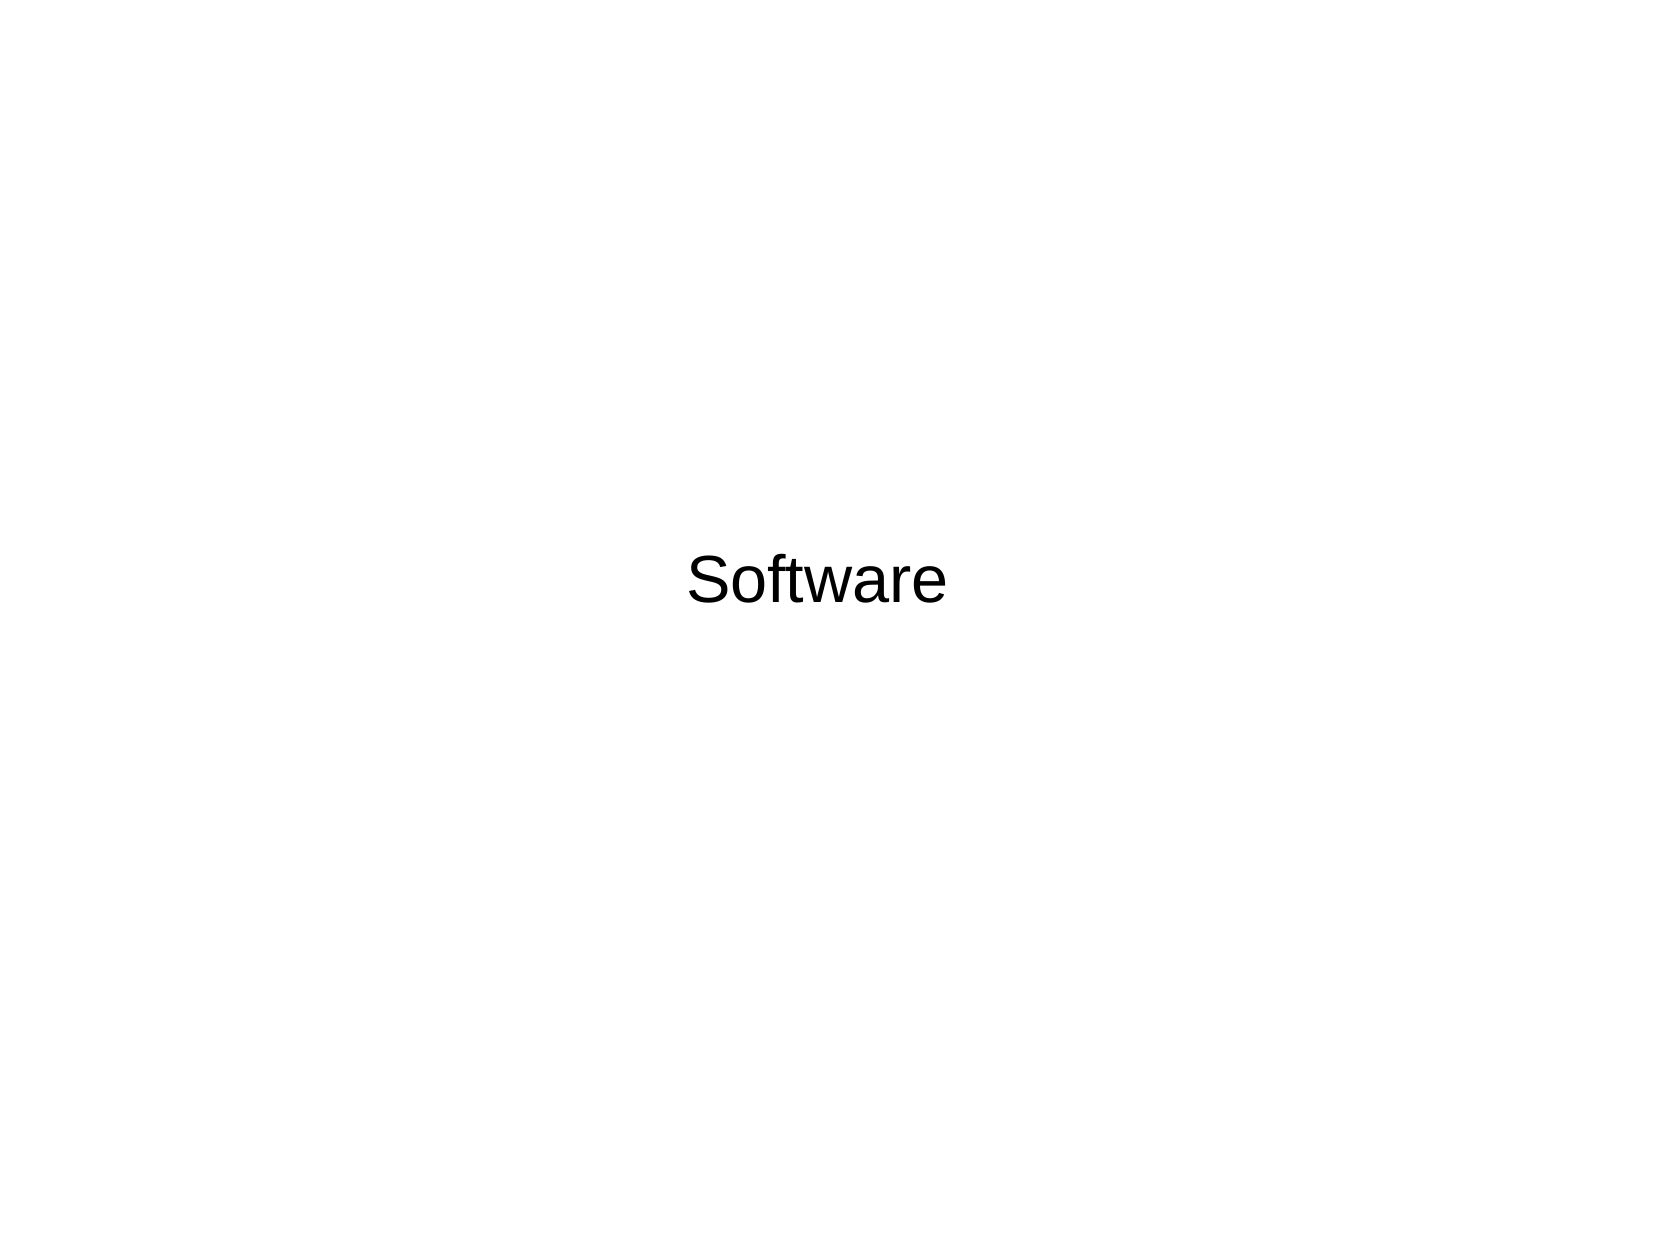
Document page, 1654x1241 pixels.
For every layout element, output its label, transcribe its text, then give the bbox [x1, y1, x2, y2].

subtitle Software [82, 49, 1571, 1109]
